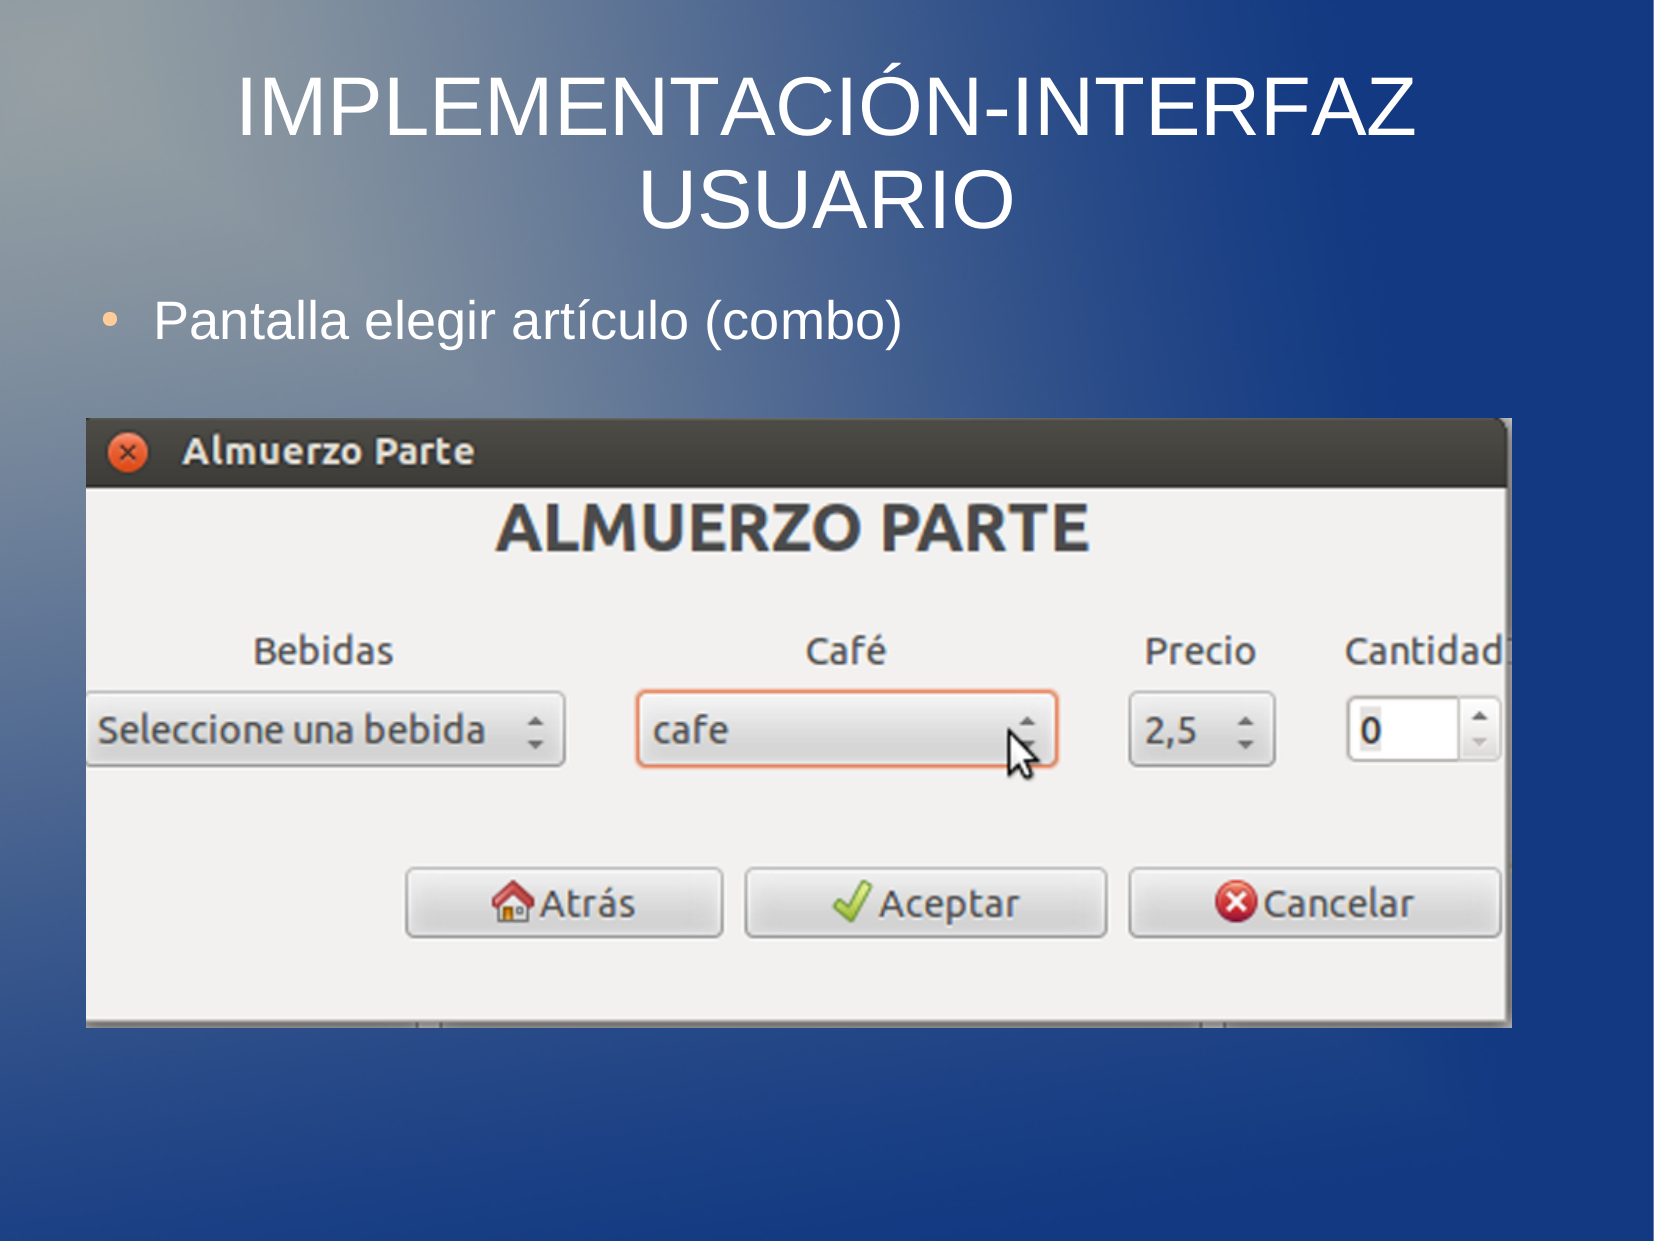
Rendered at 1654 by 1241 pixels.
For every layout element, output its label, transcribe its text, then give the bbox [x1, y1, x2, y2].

picture [0, 0, 1654, 1241]
list Pantalla elegir artículo (combo) [82, 290, 1571, 995]
title IMPLEMENTACIÓN-INTERFAZ USUARIO [82, 49, 1571, 257]
